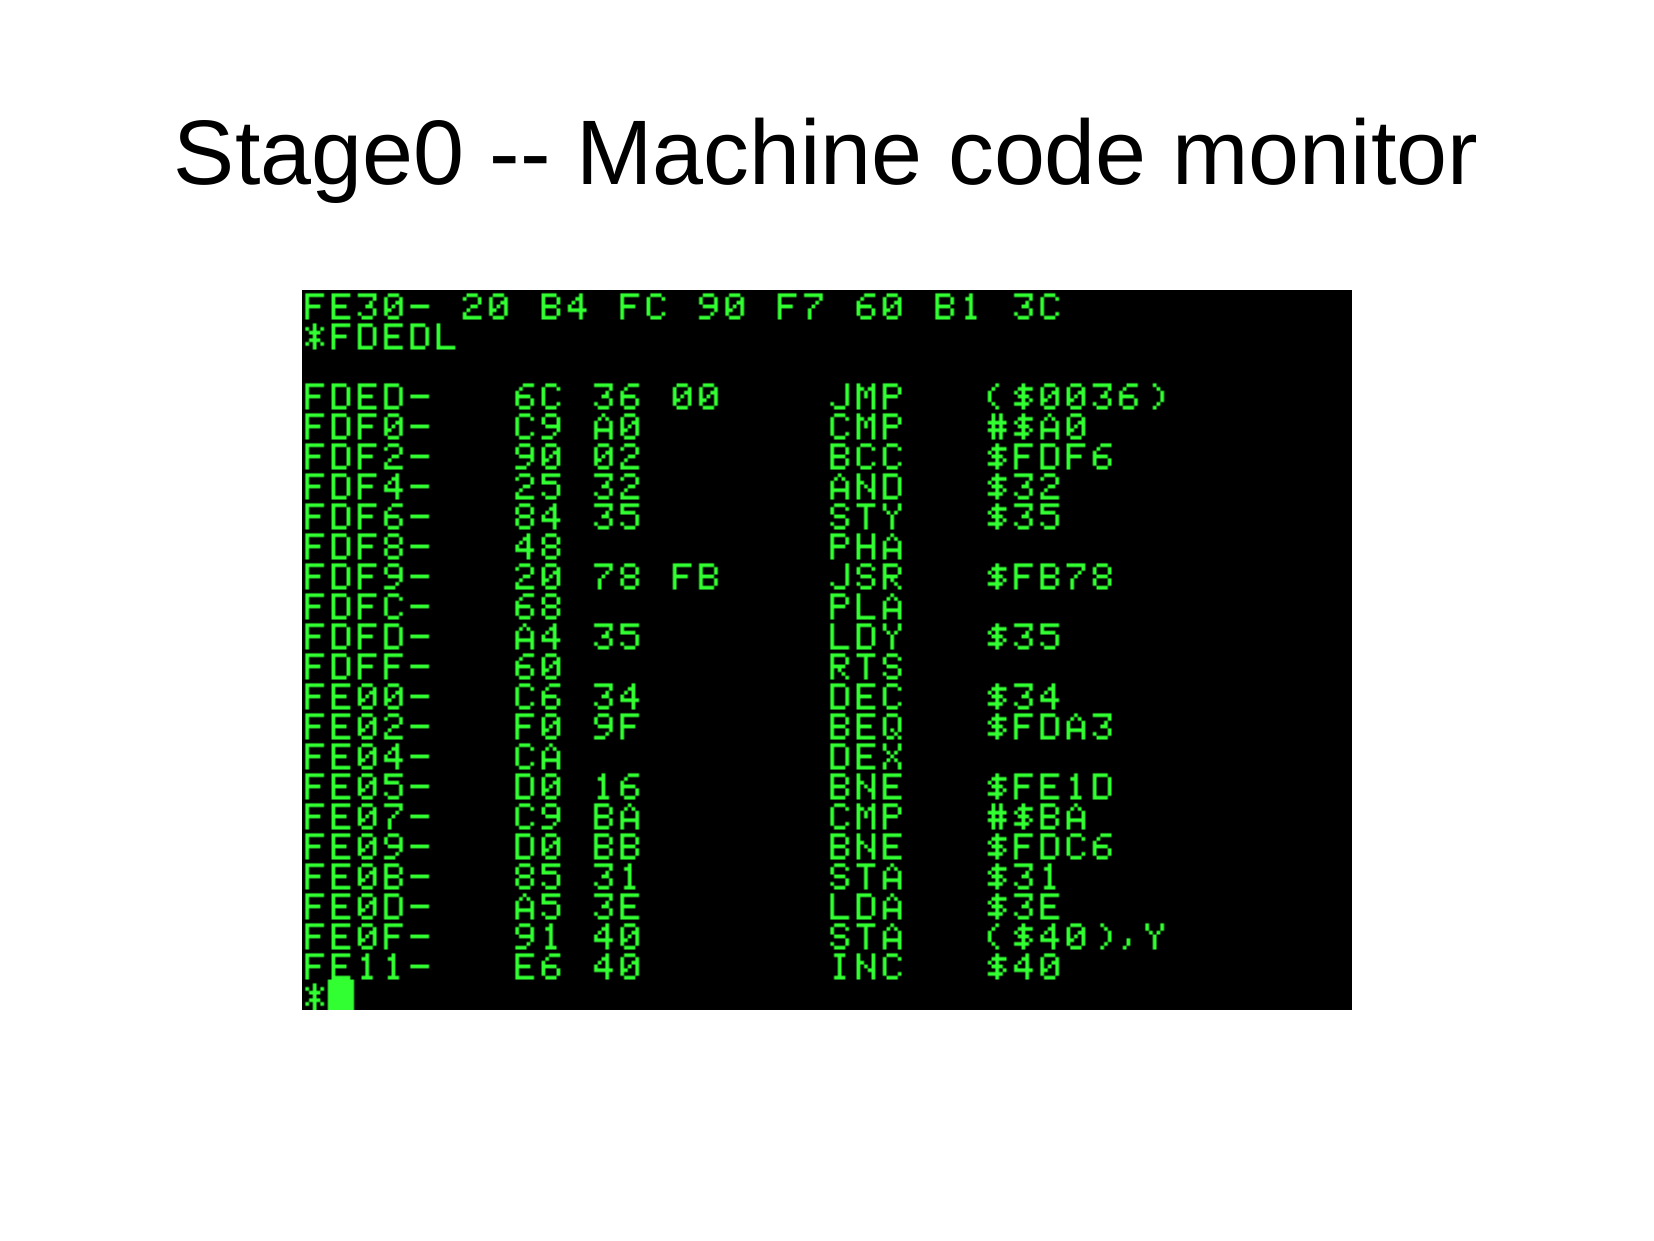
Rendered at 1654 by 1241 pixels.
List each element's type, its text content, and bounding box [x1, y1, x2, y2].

picture [302, 290, 1352, 1010]
title Stage0 -- Machine code monitor [82, 49, 1571, 257]
